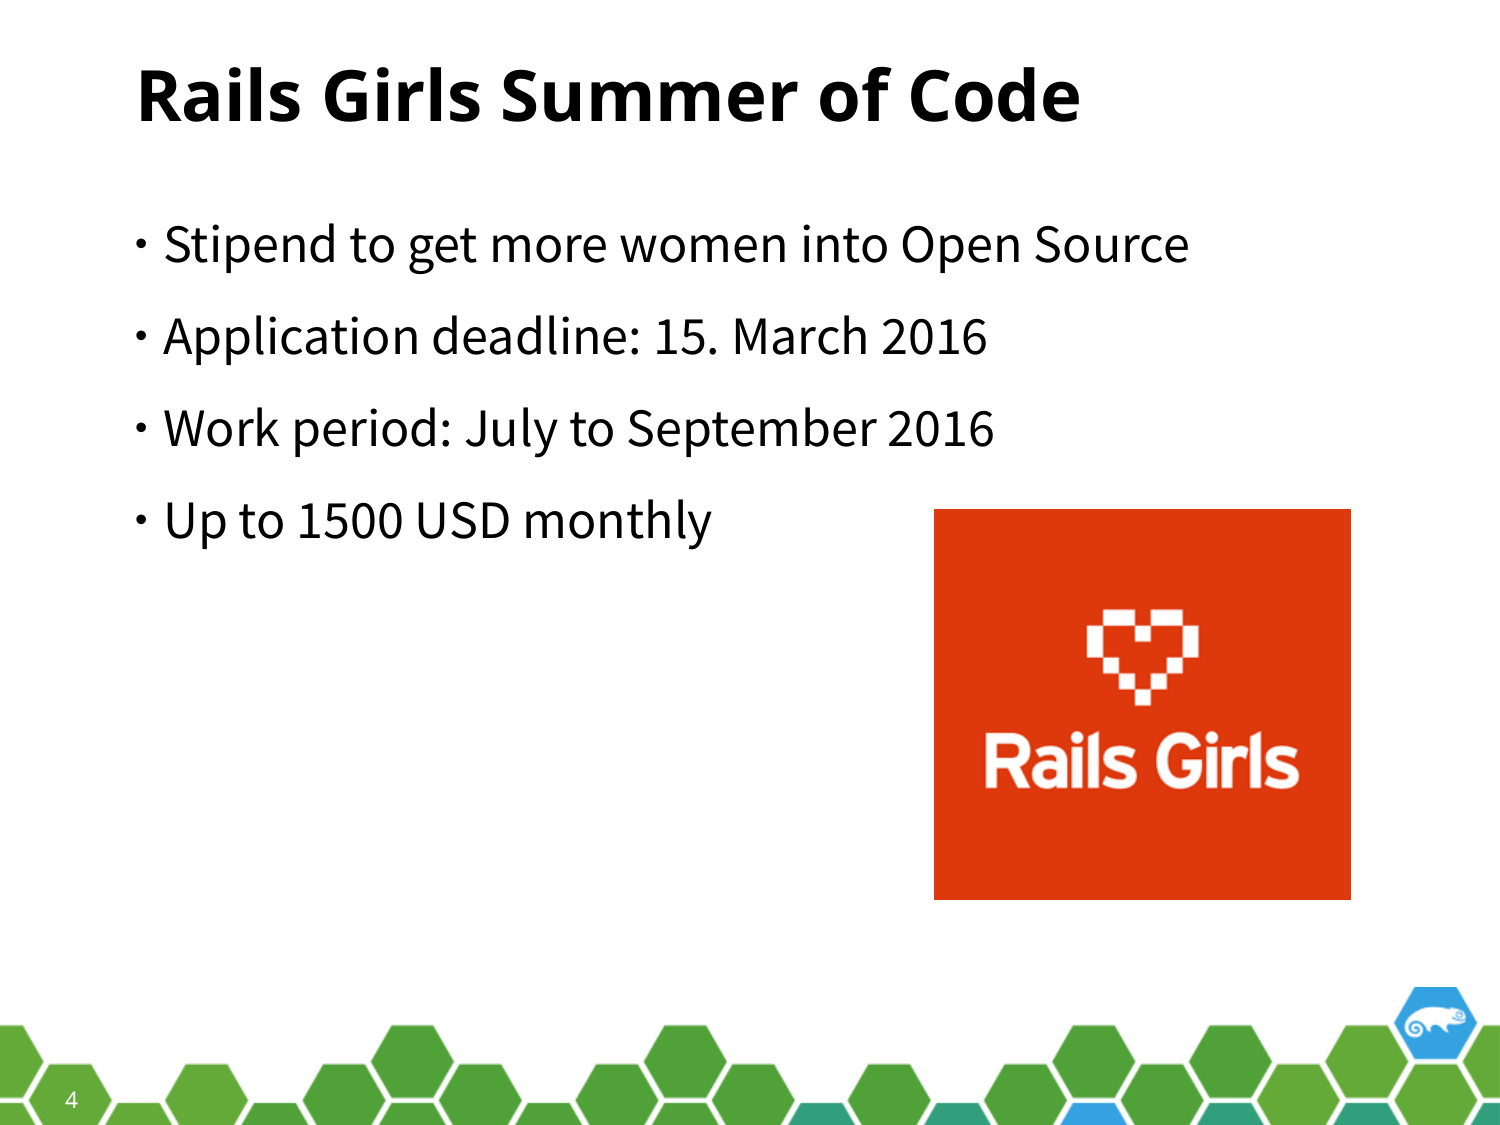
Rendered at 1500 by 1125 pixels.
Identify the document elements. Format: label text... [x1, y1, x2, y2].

picture [934, 509, 1351, 900]
picture [0, 987, 1500, 1125]
title Rails Girls Summer of Code [135, 12, 1372, 175]
list Stipend to get more women into Open Source Application deadline: 15. March 2016 Work period: July to September 2016 Up to 1500 USD monthly [135, 208, 1372, 862]
